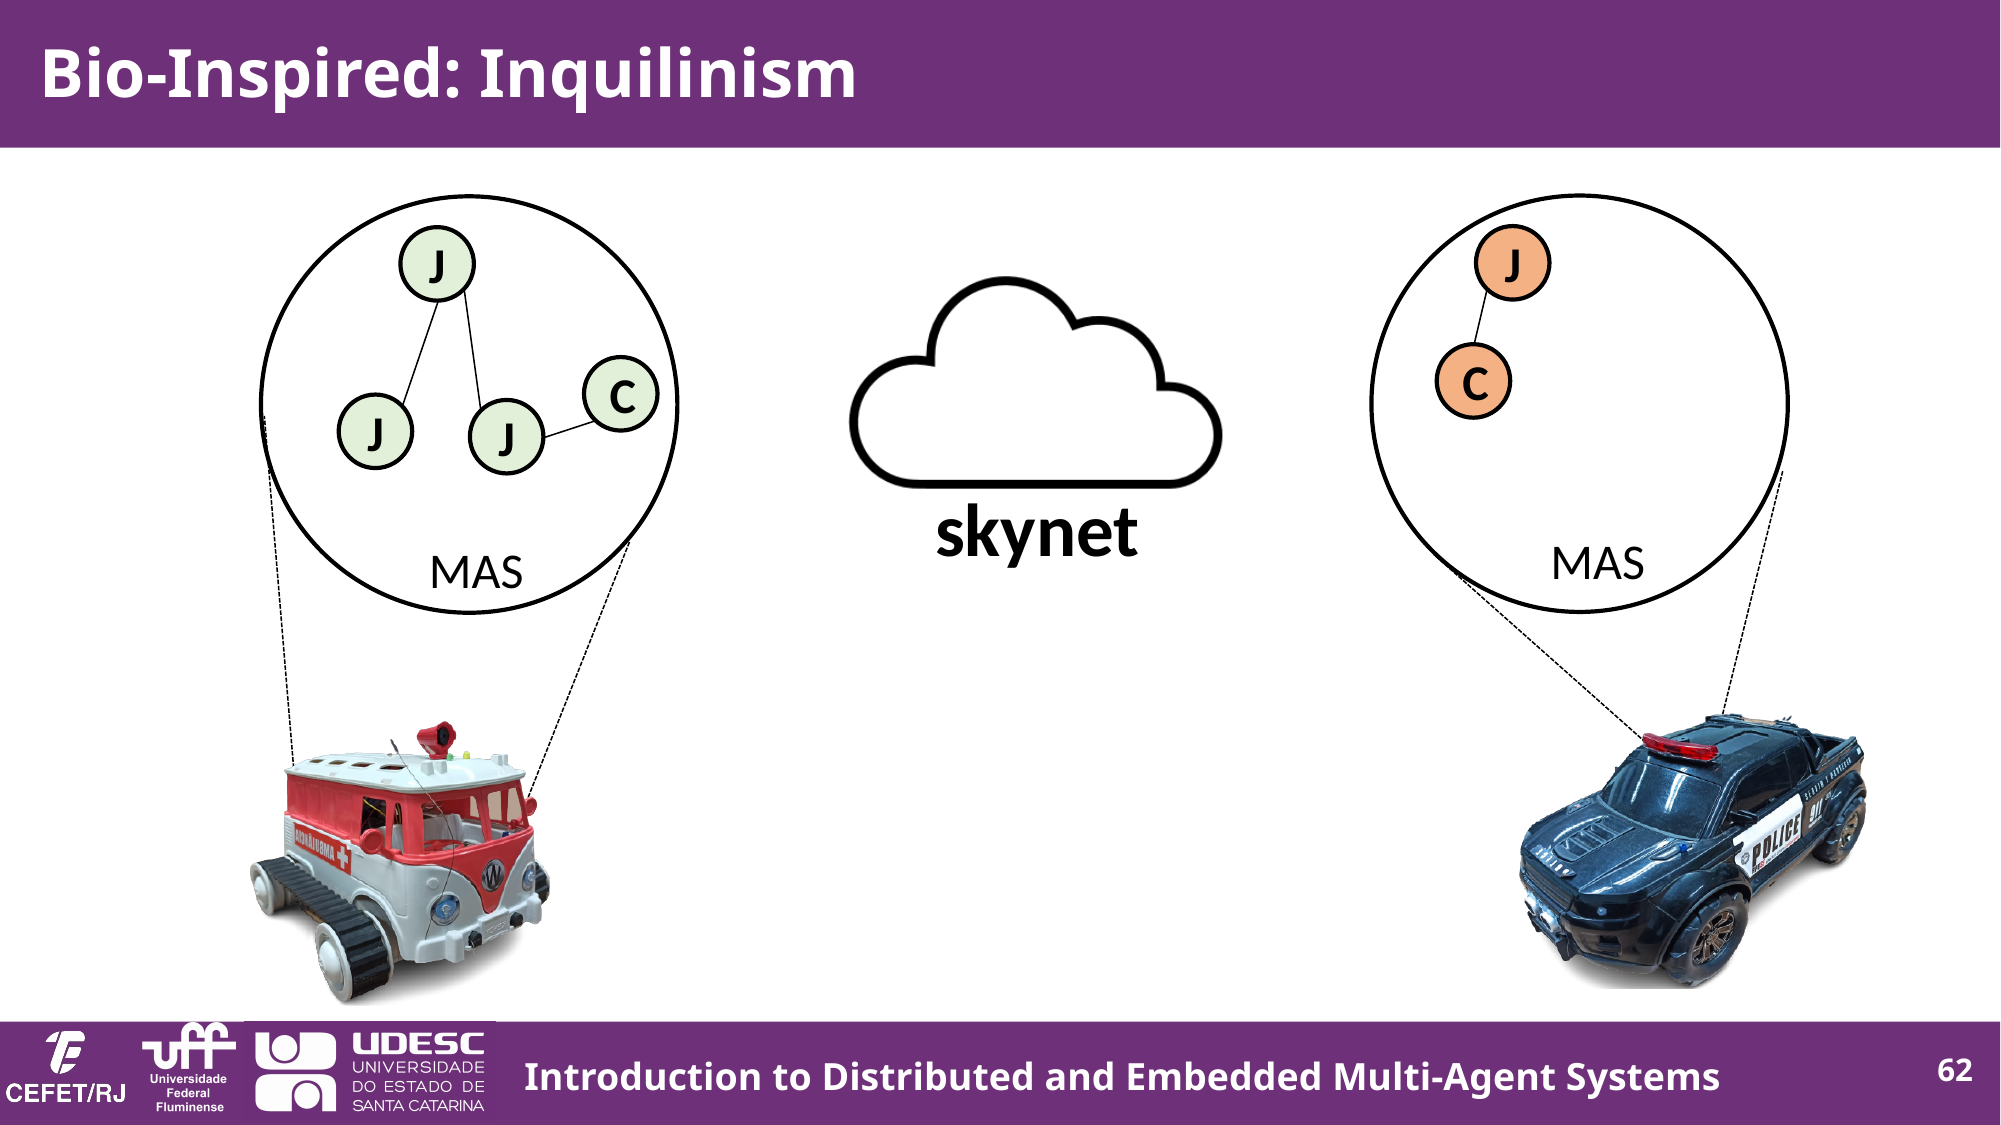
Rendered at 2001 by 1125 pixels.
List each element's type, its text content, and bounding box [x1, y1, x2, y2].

picture [244, 1021, 496, 1123]
text_box J [1475, 226, 1550, 300]
text_box MAS [414, 531, 539, 607]
text_box J [469, 399, 544, 474]
text_box MAS [1535, 522, 1660, 598]
text_box Bio-Inspired: Inquilinism [25, 23, 1999, 119]
text_box C [1436, 344, 1511, 418]
picture [141, 1021, 237, 1117]
text_box J [400, 227, 474, 301]
text_box [1371, 195, 1788, 612]
text_box [260, 196, 678, 606]
picture [1513, 711, 1872, 989]
picture [824, 170, 1249, 595]
picture [245, 719, 555, 1006]
text_box [420, 607, 518, 613]
picture [6, 1009, 125, 1125]
text_box J [338, 394, 413, 469]
text_box C [583, 357, 658, 431]
